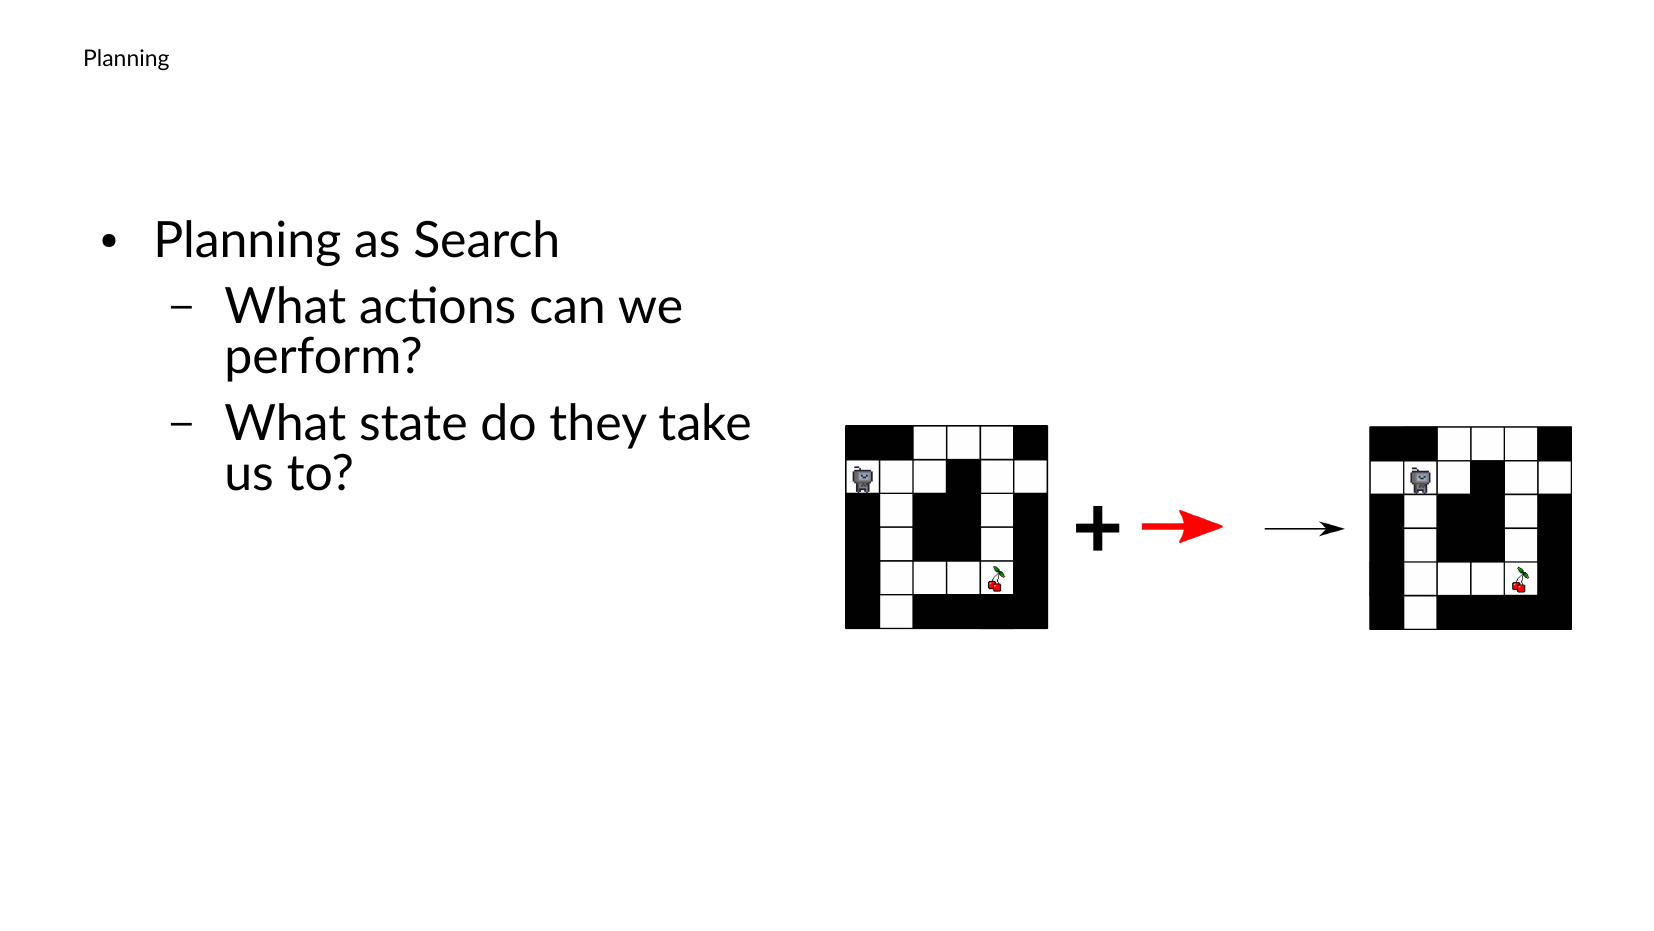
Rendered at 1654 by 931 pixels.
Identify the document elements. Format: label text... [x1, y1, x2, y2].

title Planning [83, 0, 1571, 119]
picture [845, 216, 1572, 839]
list Planning as Search What actions can we perform? What state do they take us to? [82, 217, 809, 839]
